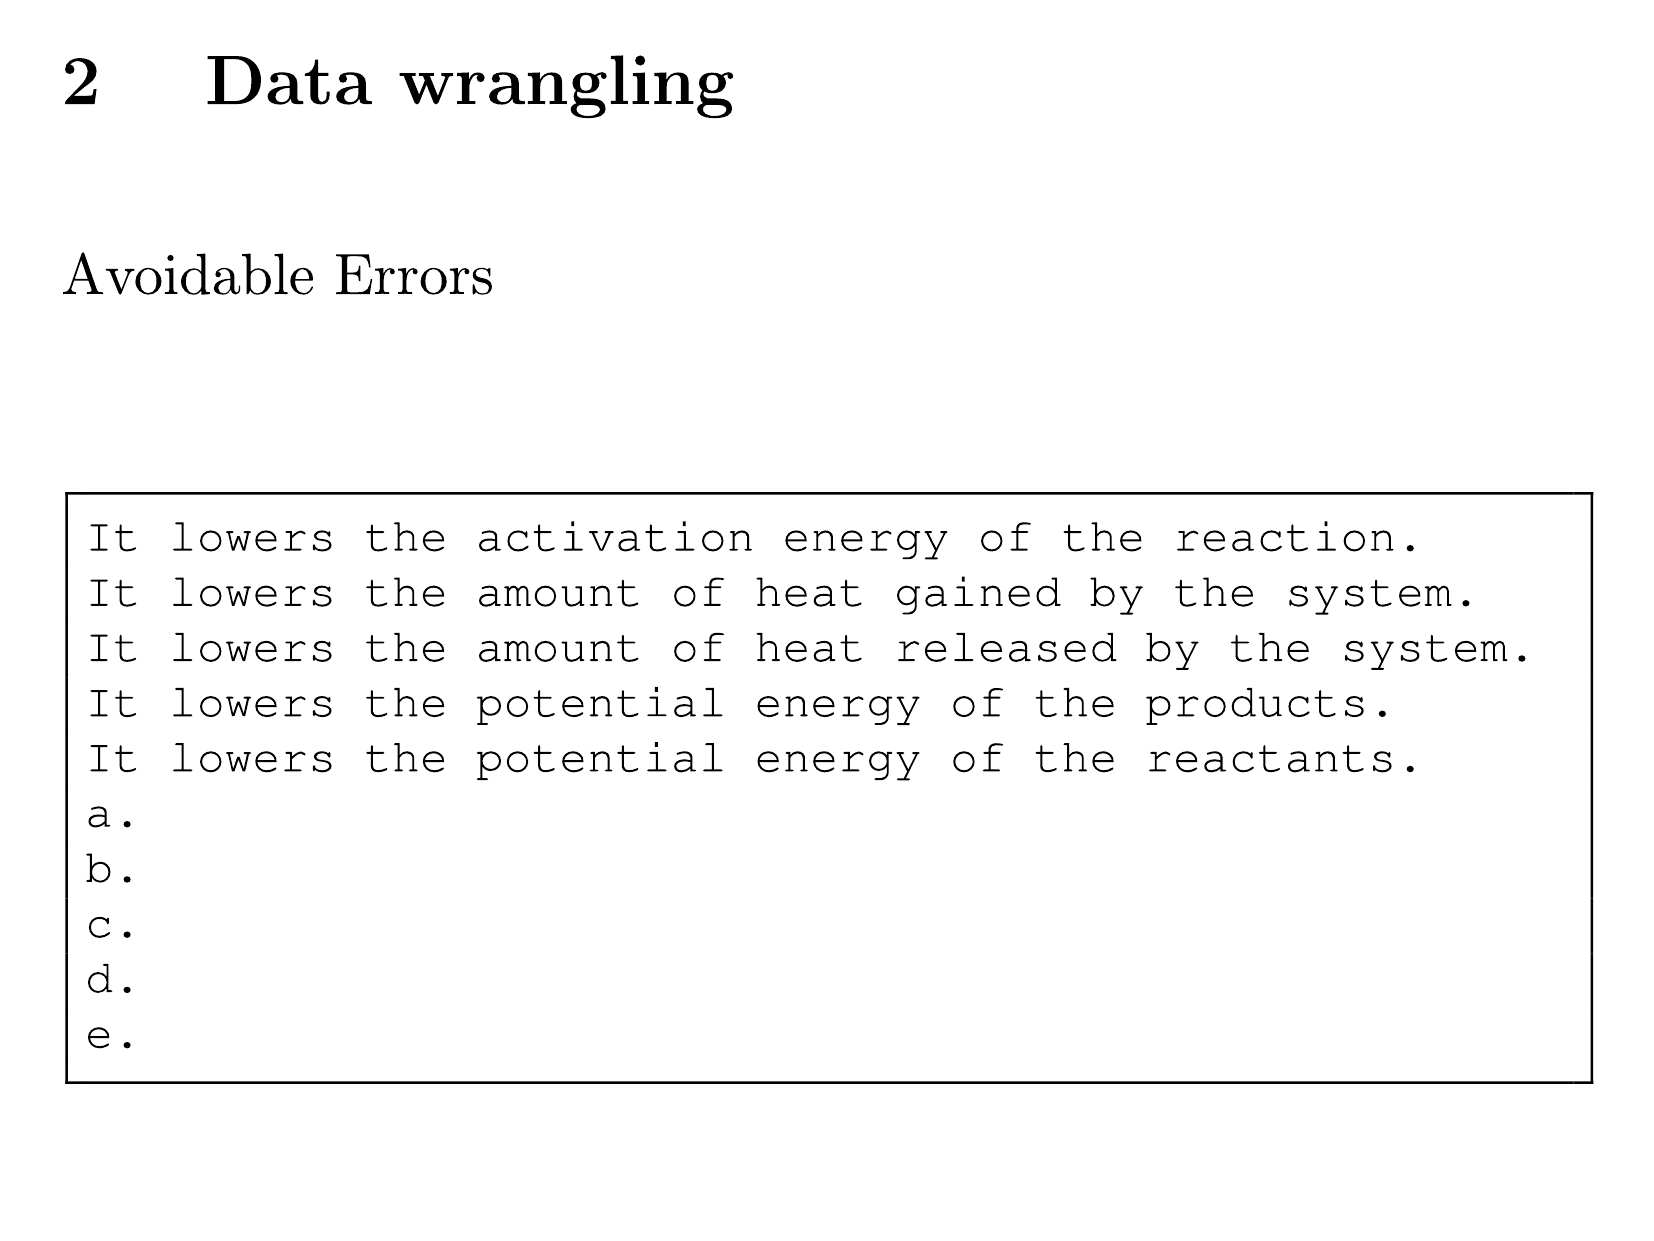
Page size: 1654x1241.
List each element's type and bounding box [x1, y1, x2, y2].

text_box [61, 55, 736, 295]
text_box [65, 492, 1594, 1084]
